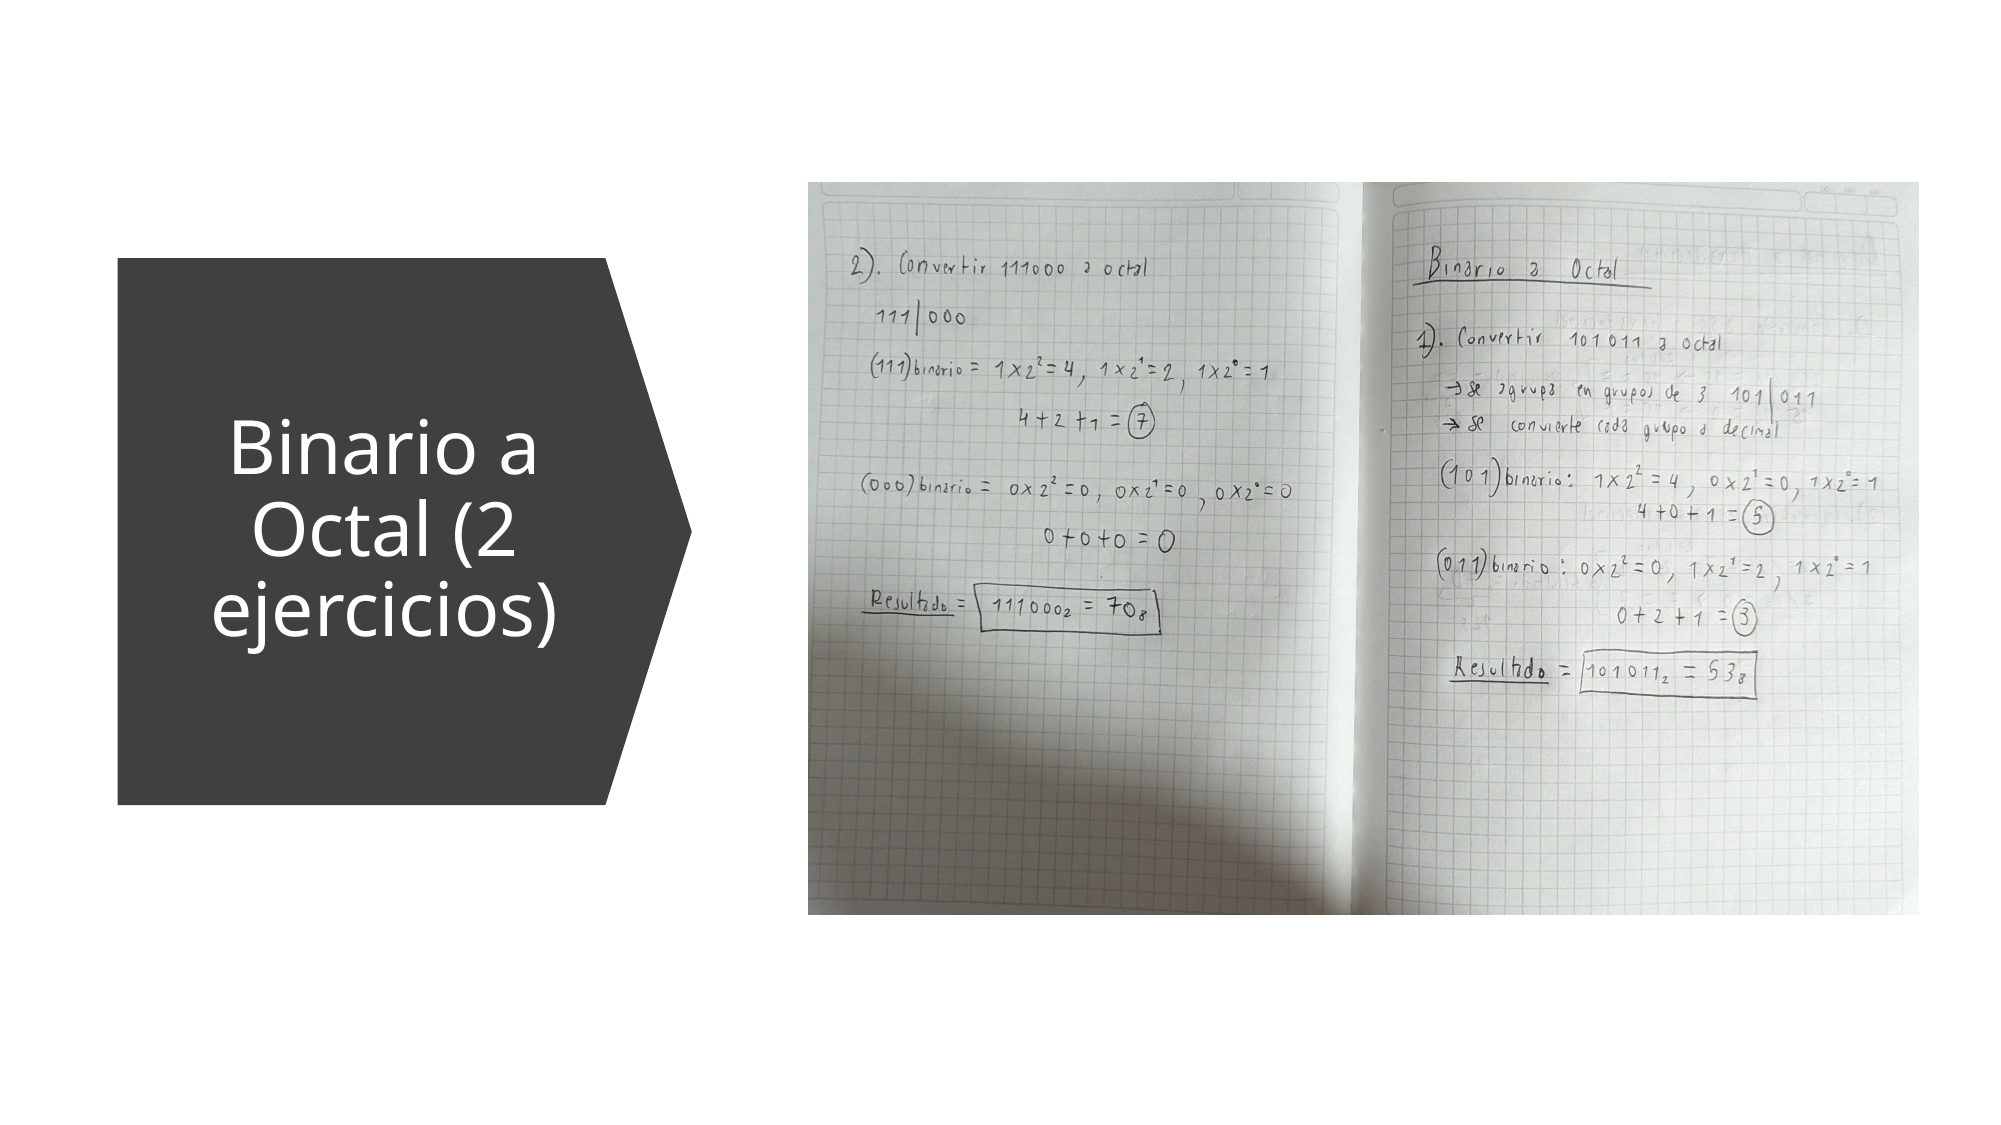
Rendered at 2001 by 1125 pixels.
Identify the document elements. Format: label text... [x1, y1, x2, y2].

title Binario a Octal (2 ejercicios) [168, 322, 601, 741]
text_box [117, 258, 692, 806]
picture [808, 182, 1919, 915]
